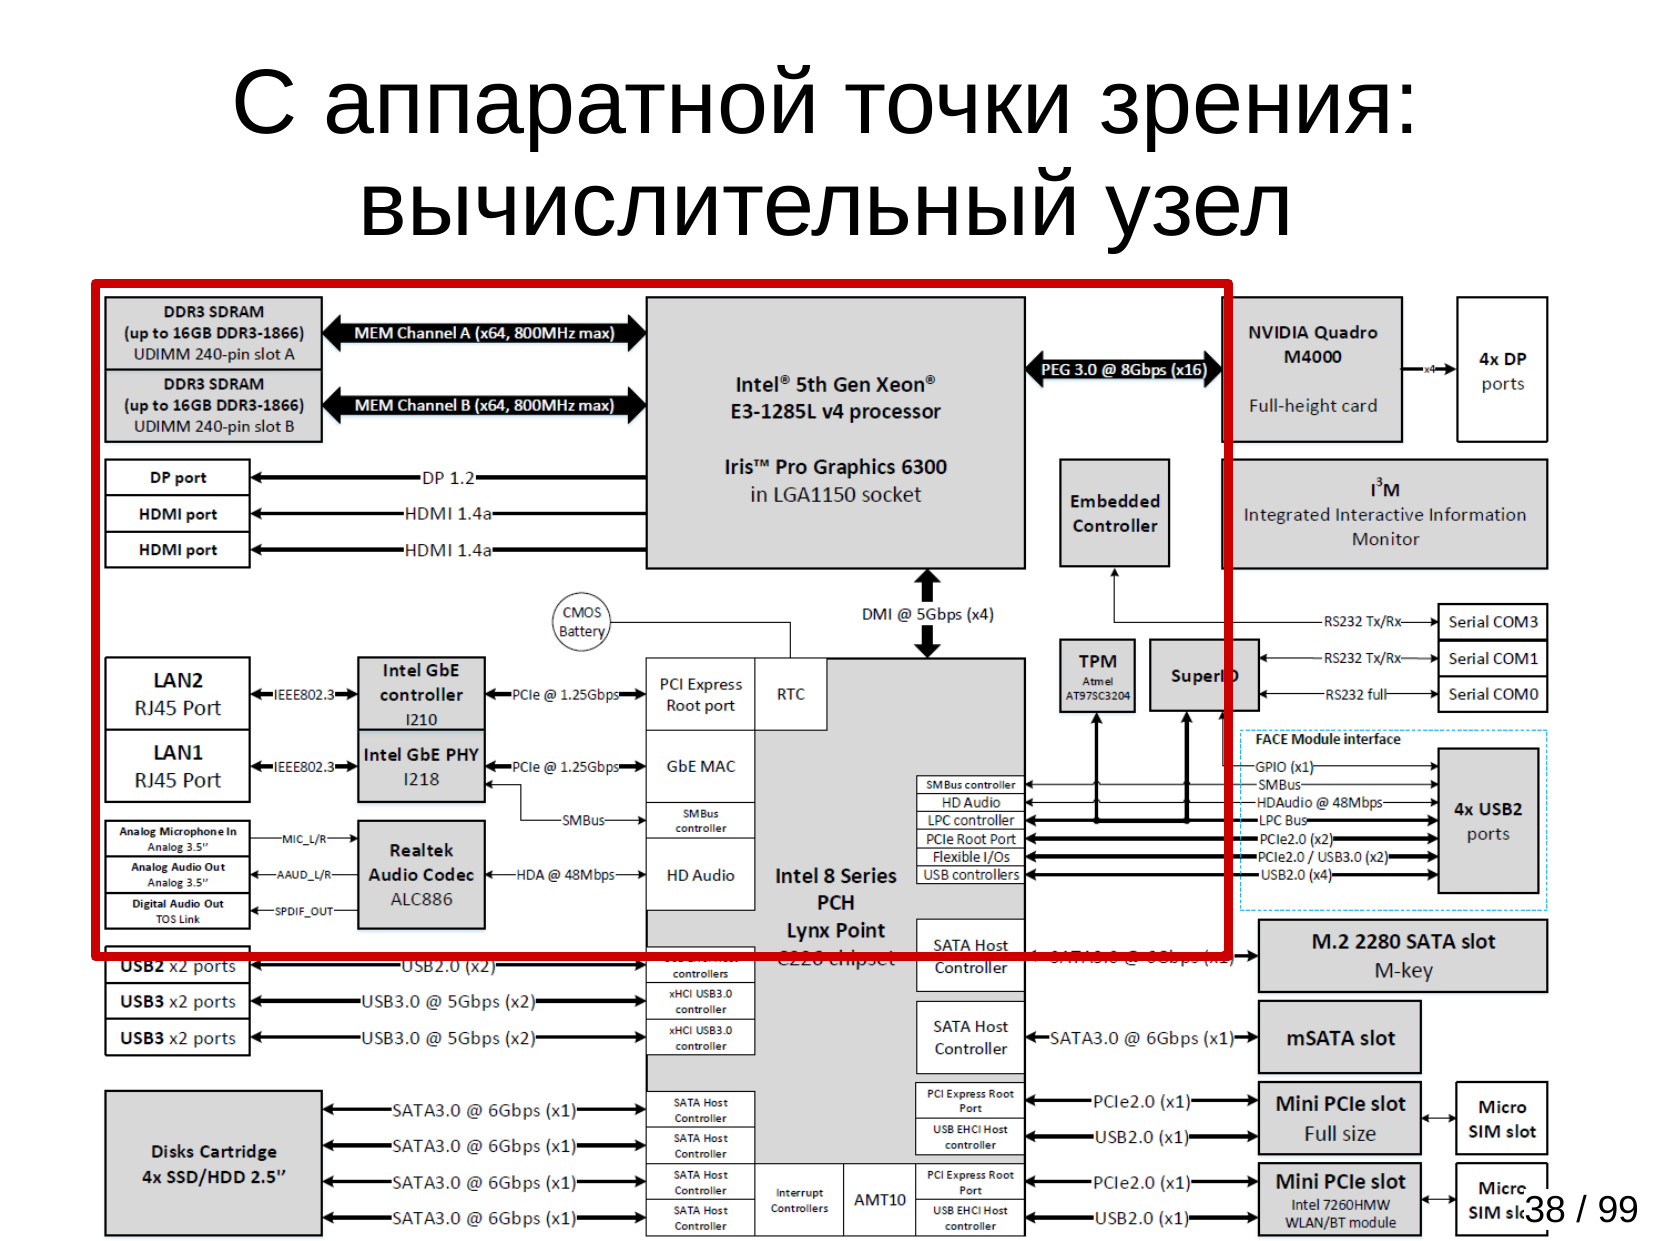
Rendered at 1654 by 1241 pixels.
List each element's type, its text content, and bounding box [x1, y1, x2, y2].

picture [100, 288, 1224, 952]
title С аппаратной точки зрения: вычислительный узел [82, 49, 1571, 257]
text_box <number> / 99 [1380, 1181, 1654, 1238]
picture [100, 283, 1554, 1241]
